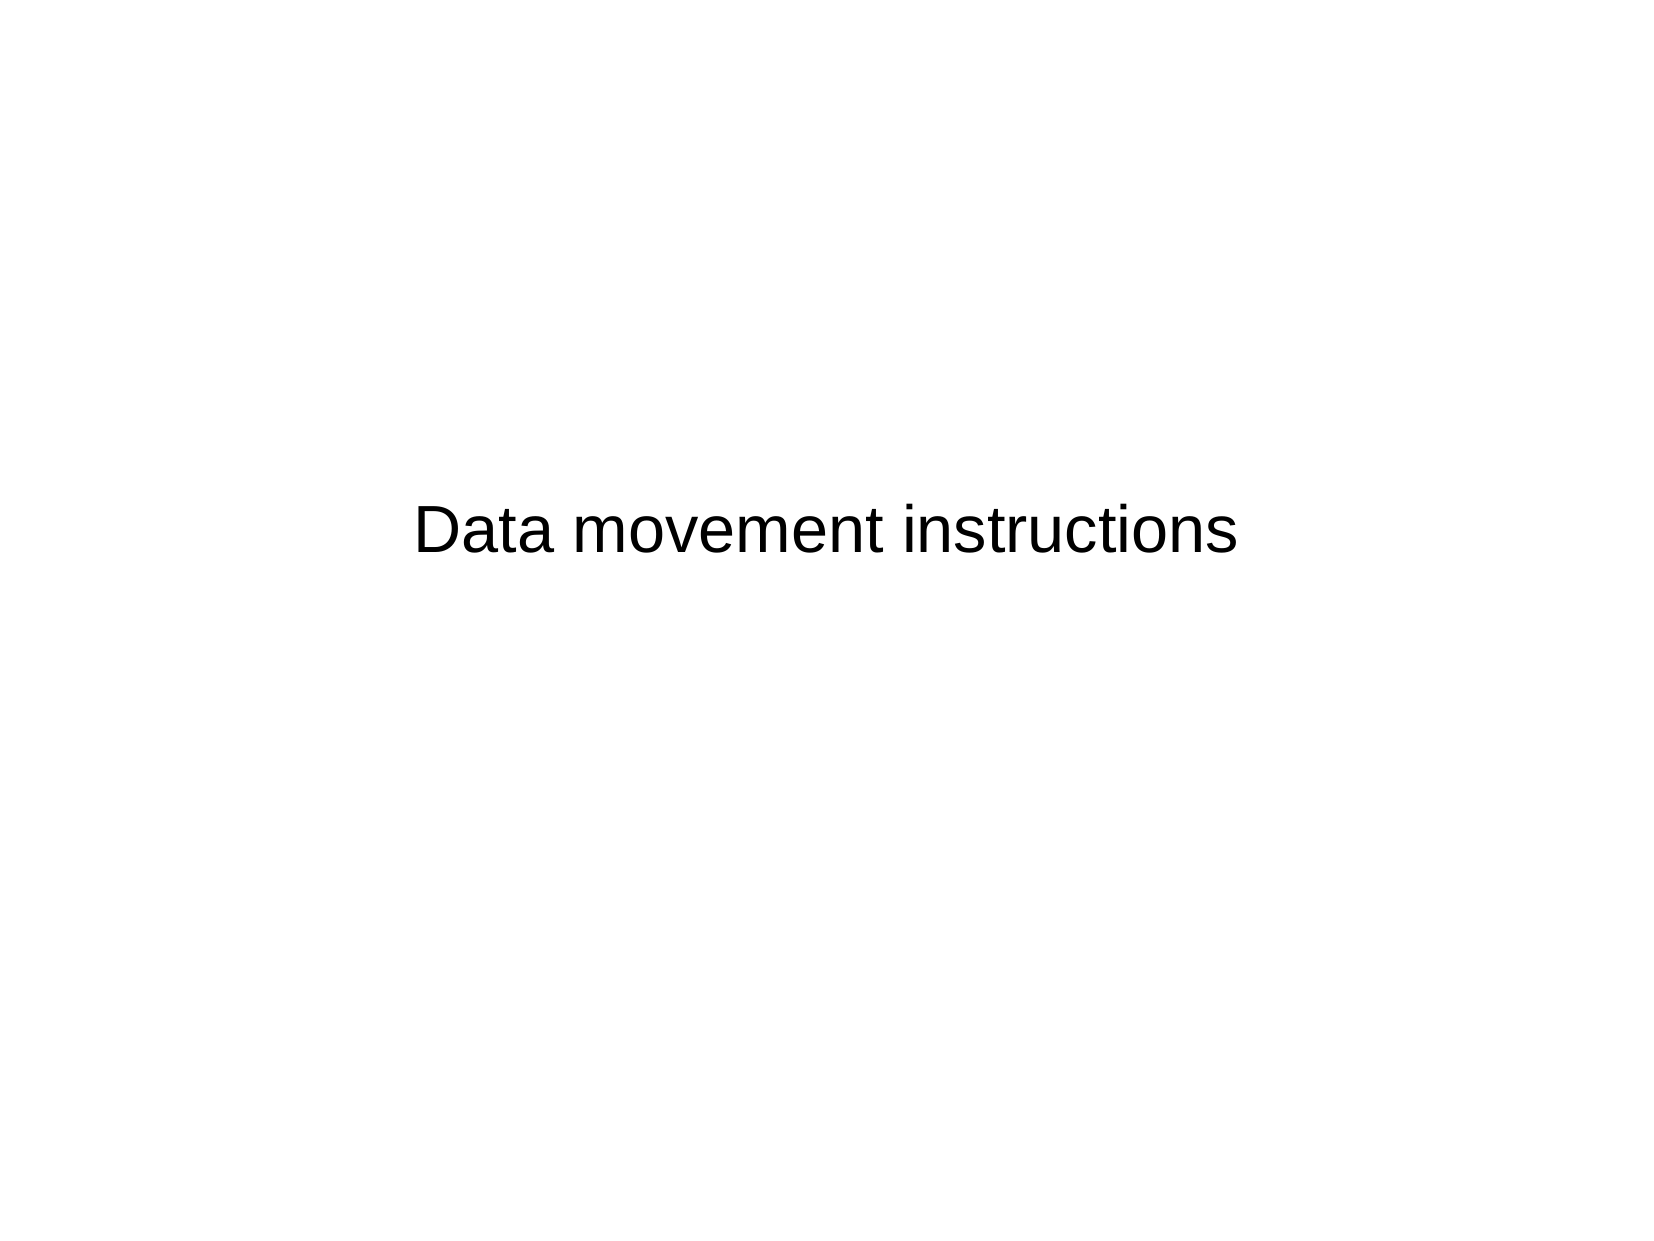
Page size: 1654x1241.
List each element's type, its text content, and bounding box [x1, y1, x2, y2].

subtitle Data movement instructions [82, 49, 1571, 1010]
